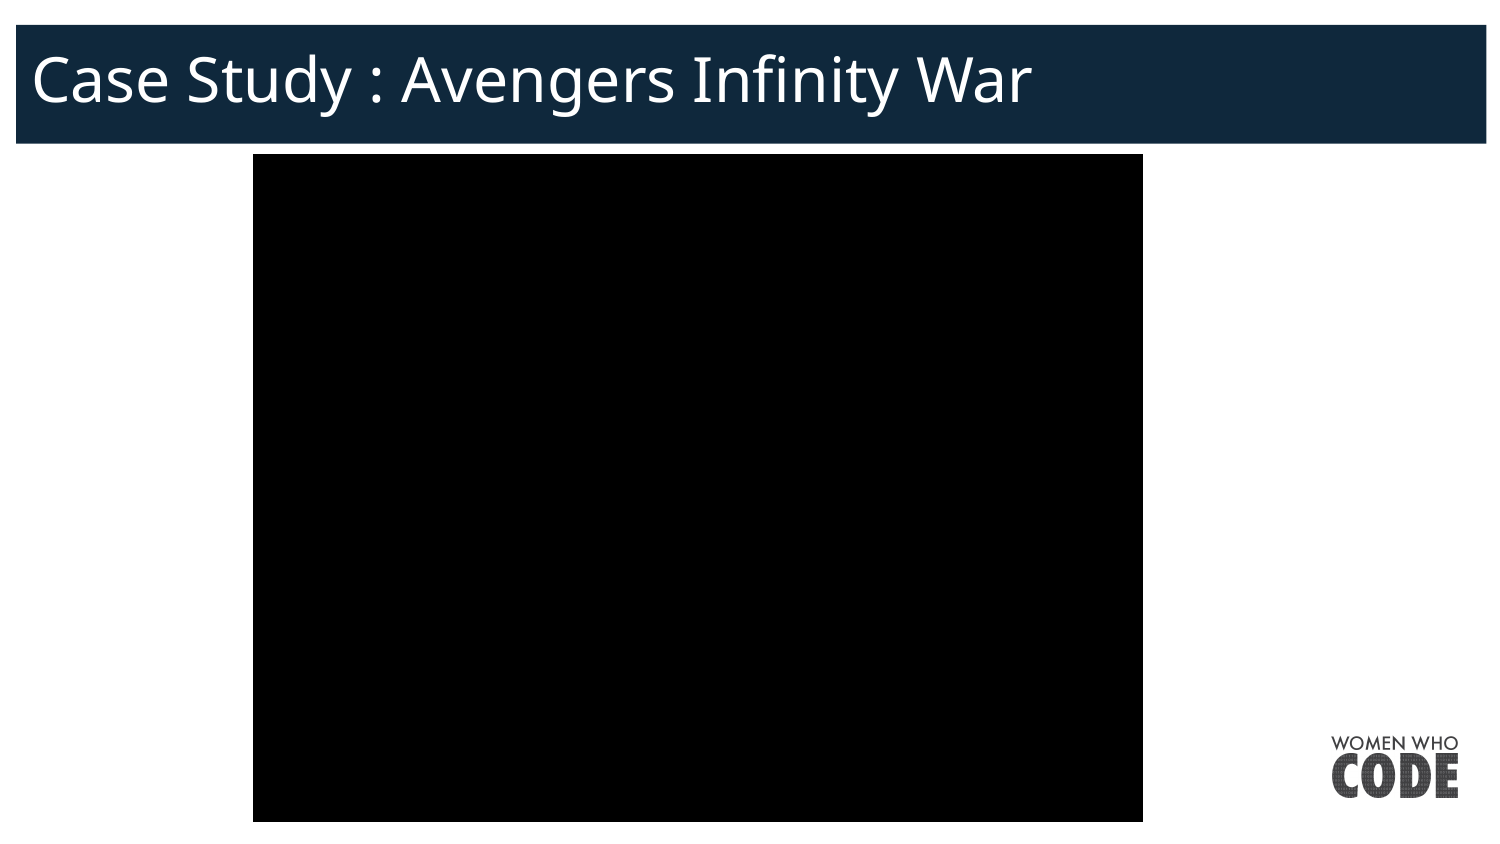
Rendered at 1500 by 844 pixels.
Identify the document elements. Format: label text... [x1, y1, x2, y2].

picture [1331, 735, 1458, 798]
text_box Case Study : Avengers Infinity War [16, 24, 1487, 144]
picture [253, 154, 1143, 822]
